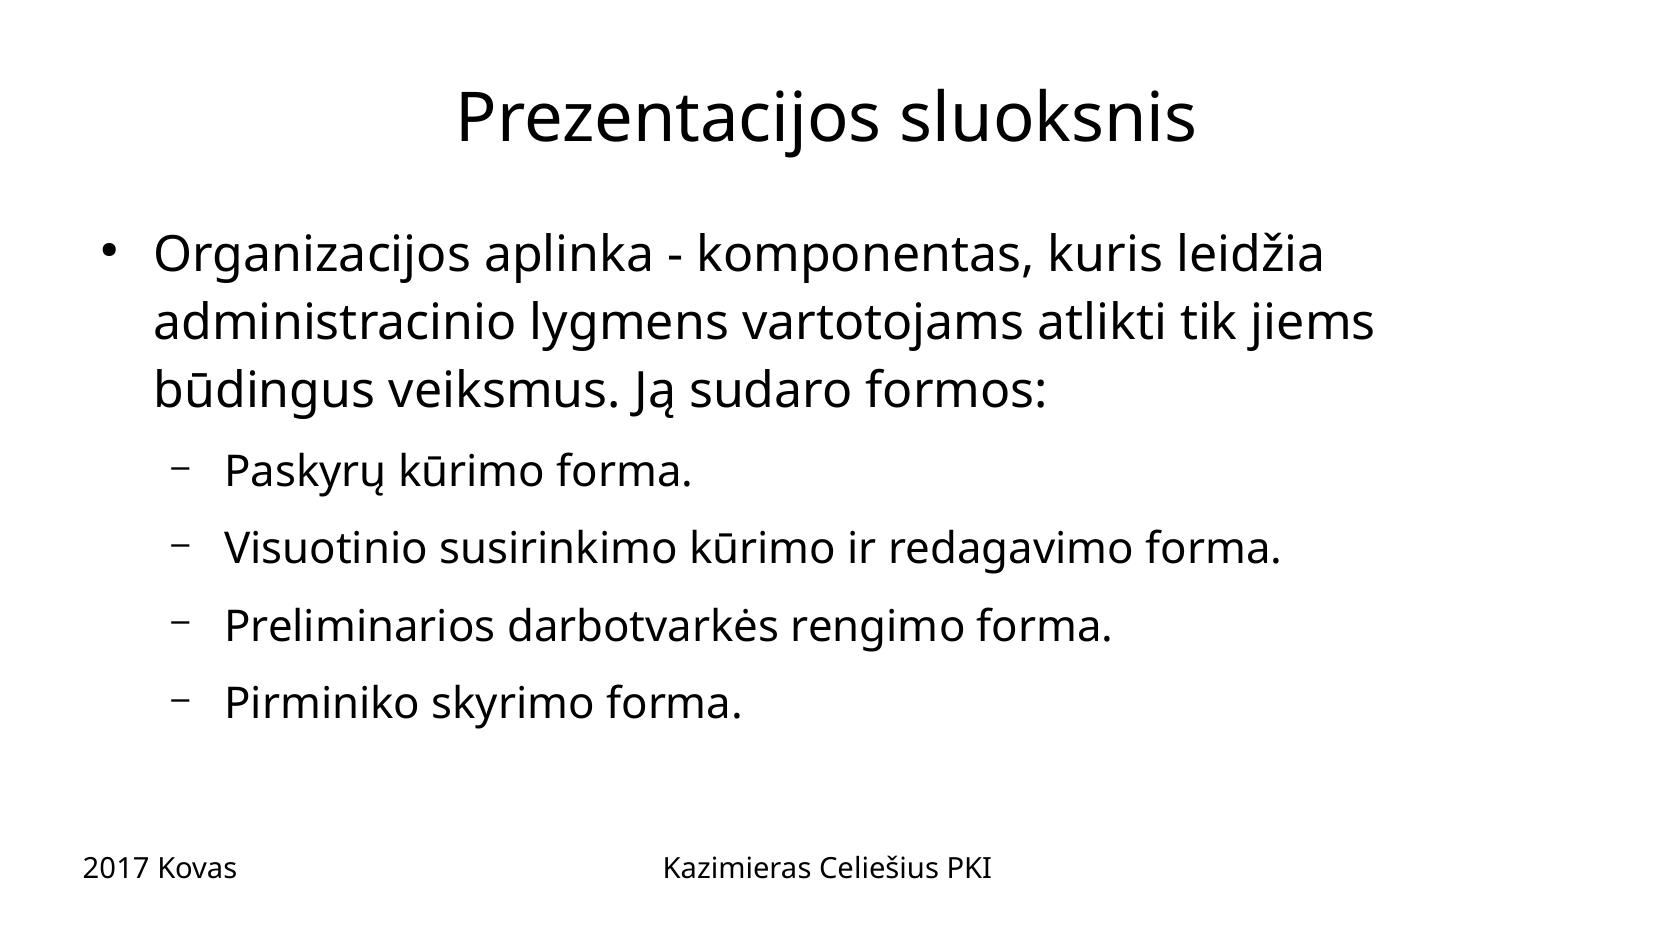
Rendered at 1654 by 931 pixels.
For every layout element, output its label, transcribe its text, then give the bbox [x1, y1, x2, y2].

title Prezentacijos sluoksnis [82, 37, 1571, 193]
list Organizacijos aplinka - komponentas, kuris leidžia administracinio lygmens vartotojams atlikti tik jiems būdingus veiksmus. Ją sudaro formos: Paskyrų kūrimo forma. Visuotinio susirinkimo kūrimo ir redagavimo forma. Preliminarios darbotvarkės rengimo forma. Pirminiko skyrimo forma. [82, 217, 1571, 757]
